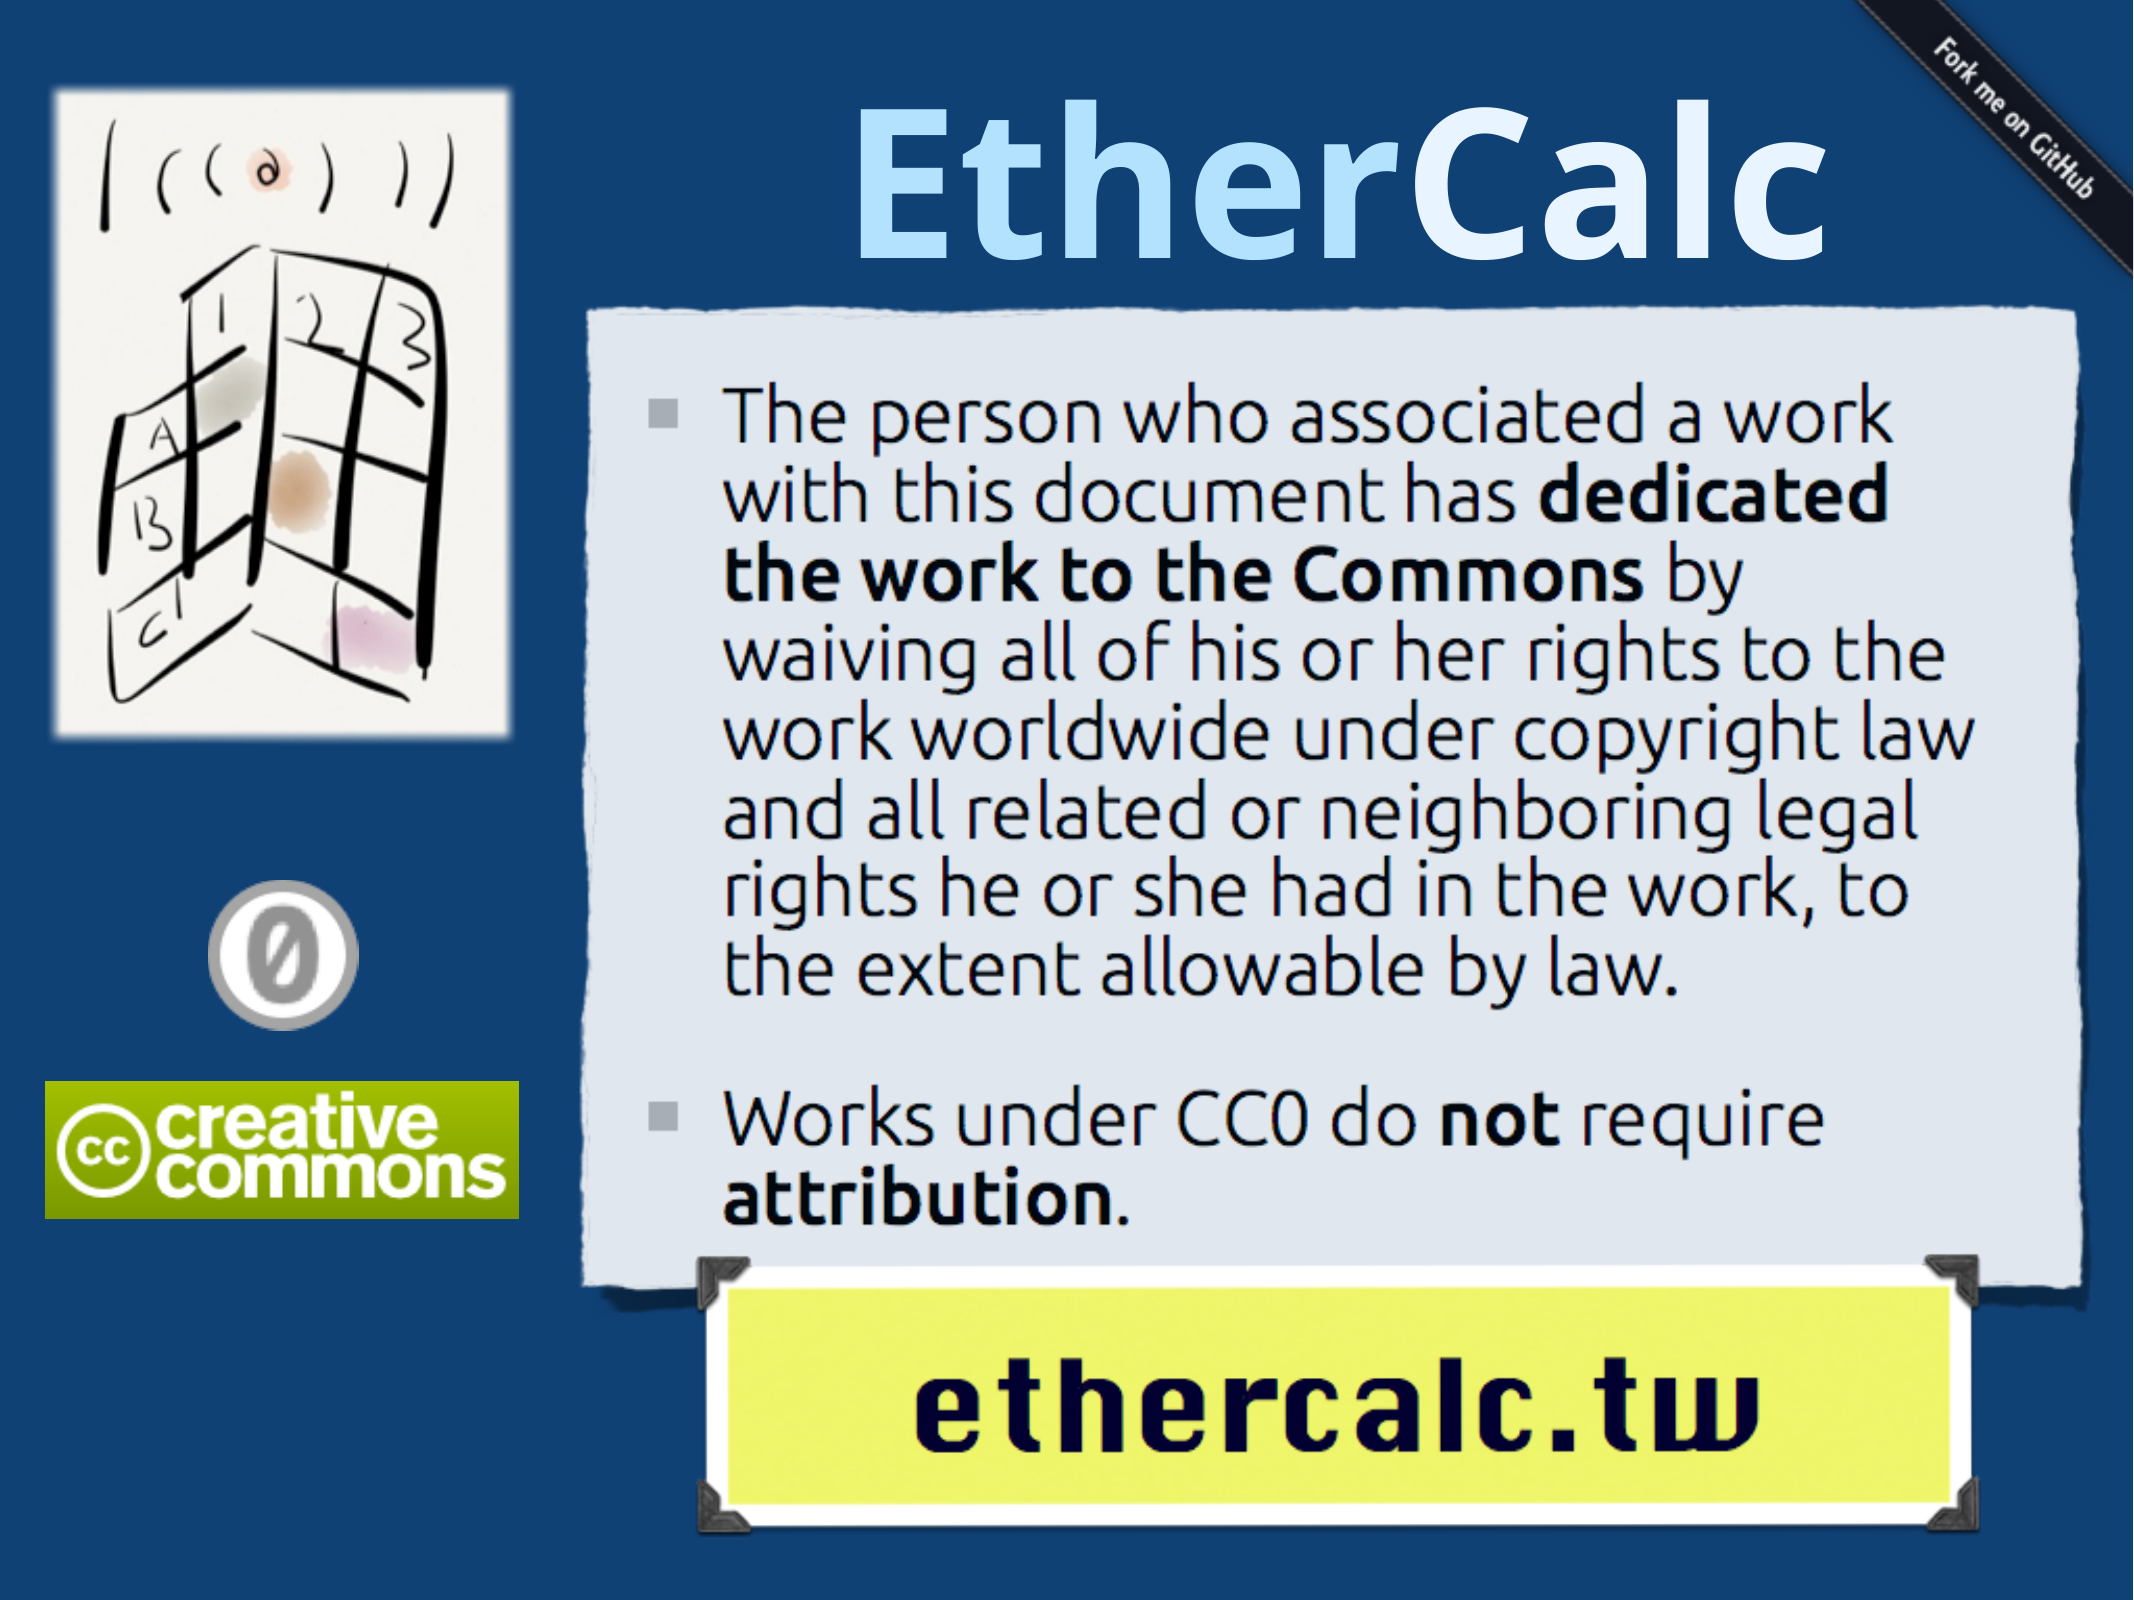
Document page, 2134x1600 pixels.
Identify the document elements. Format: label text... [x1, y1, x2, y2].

title EtherCalc [580, 3, 2095, 309]
picture [208, 880, 359, 1031]
picture [45, 81, 519, 748]
picture [572, 0, 2134, 1561]
picture [45, 1081, 519, 1219]
